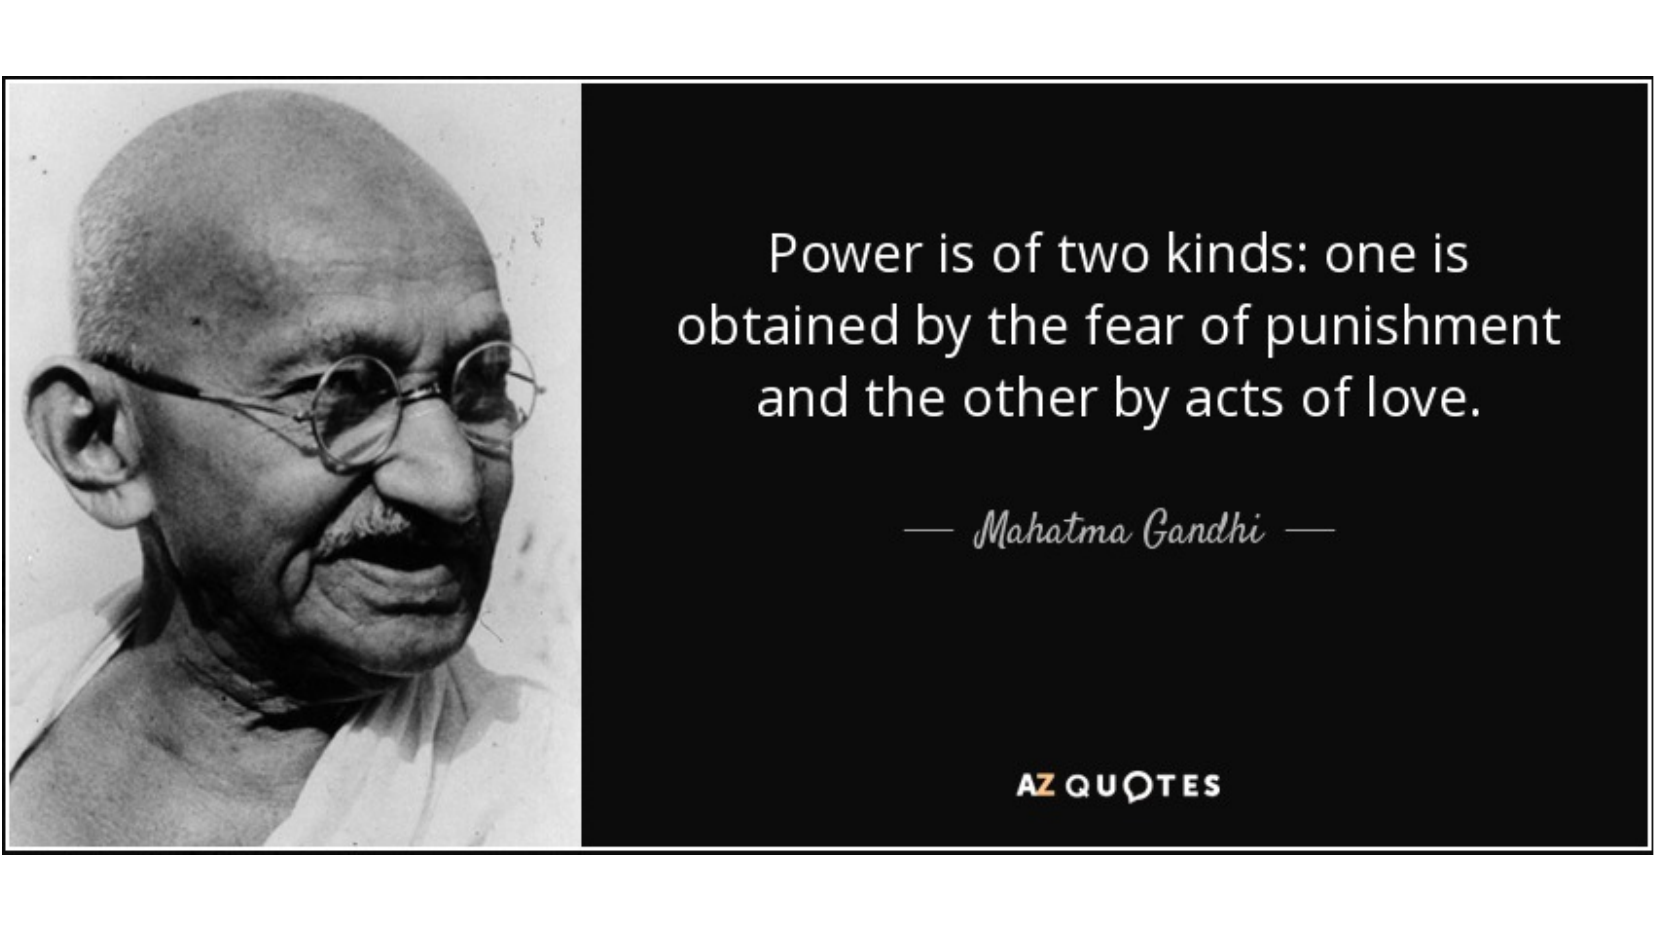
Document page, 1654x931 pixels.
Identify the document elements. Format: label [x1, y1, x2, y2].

picture [2, 76, 1654, 855]
